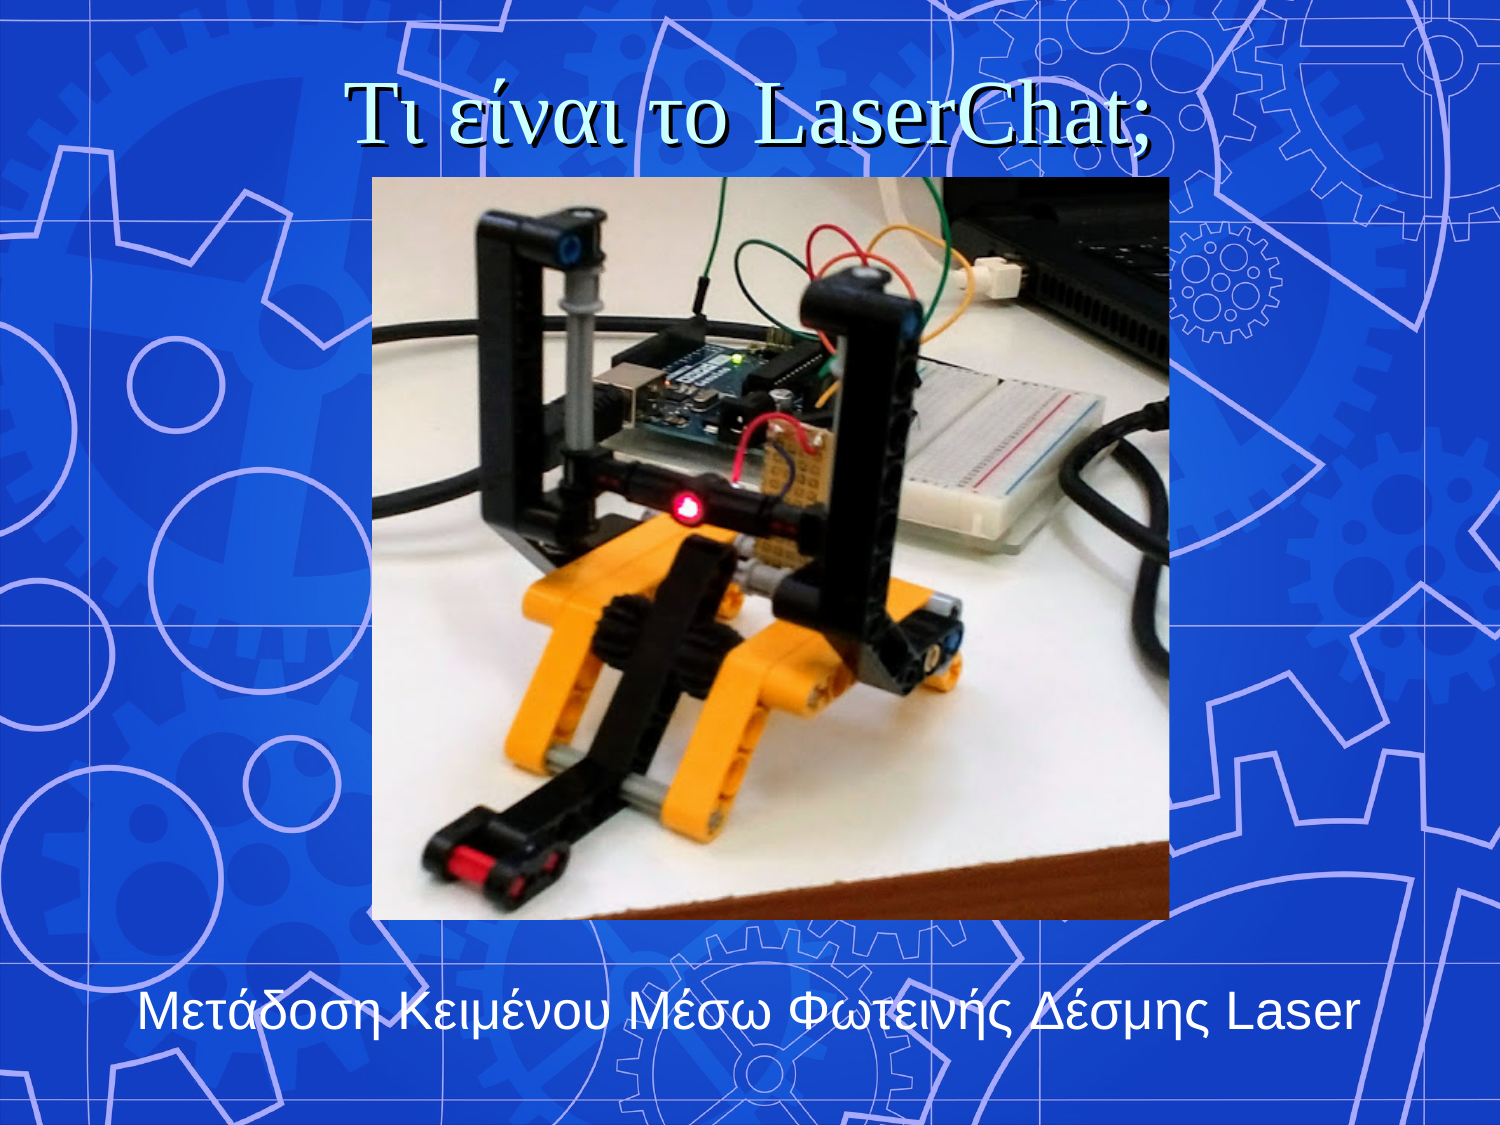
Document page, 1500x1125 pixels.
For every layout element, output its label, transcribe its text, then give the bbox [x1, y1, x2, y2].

title Τι είναι το LaserChat; [75, 13, 1426, 201]
picture [0, 0, 1500, 1125]
text_box Μετάδοση Κειμένου Μέσω Φωτεινής Δέσμης Laser [59, 968, 1441, 1064]
